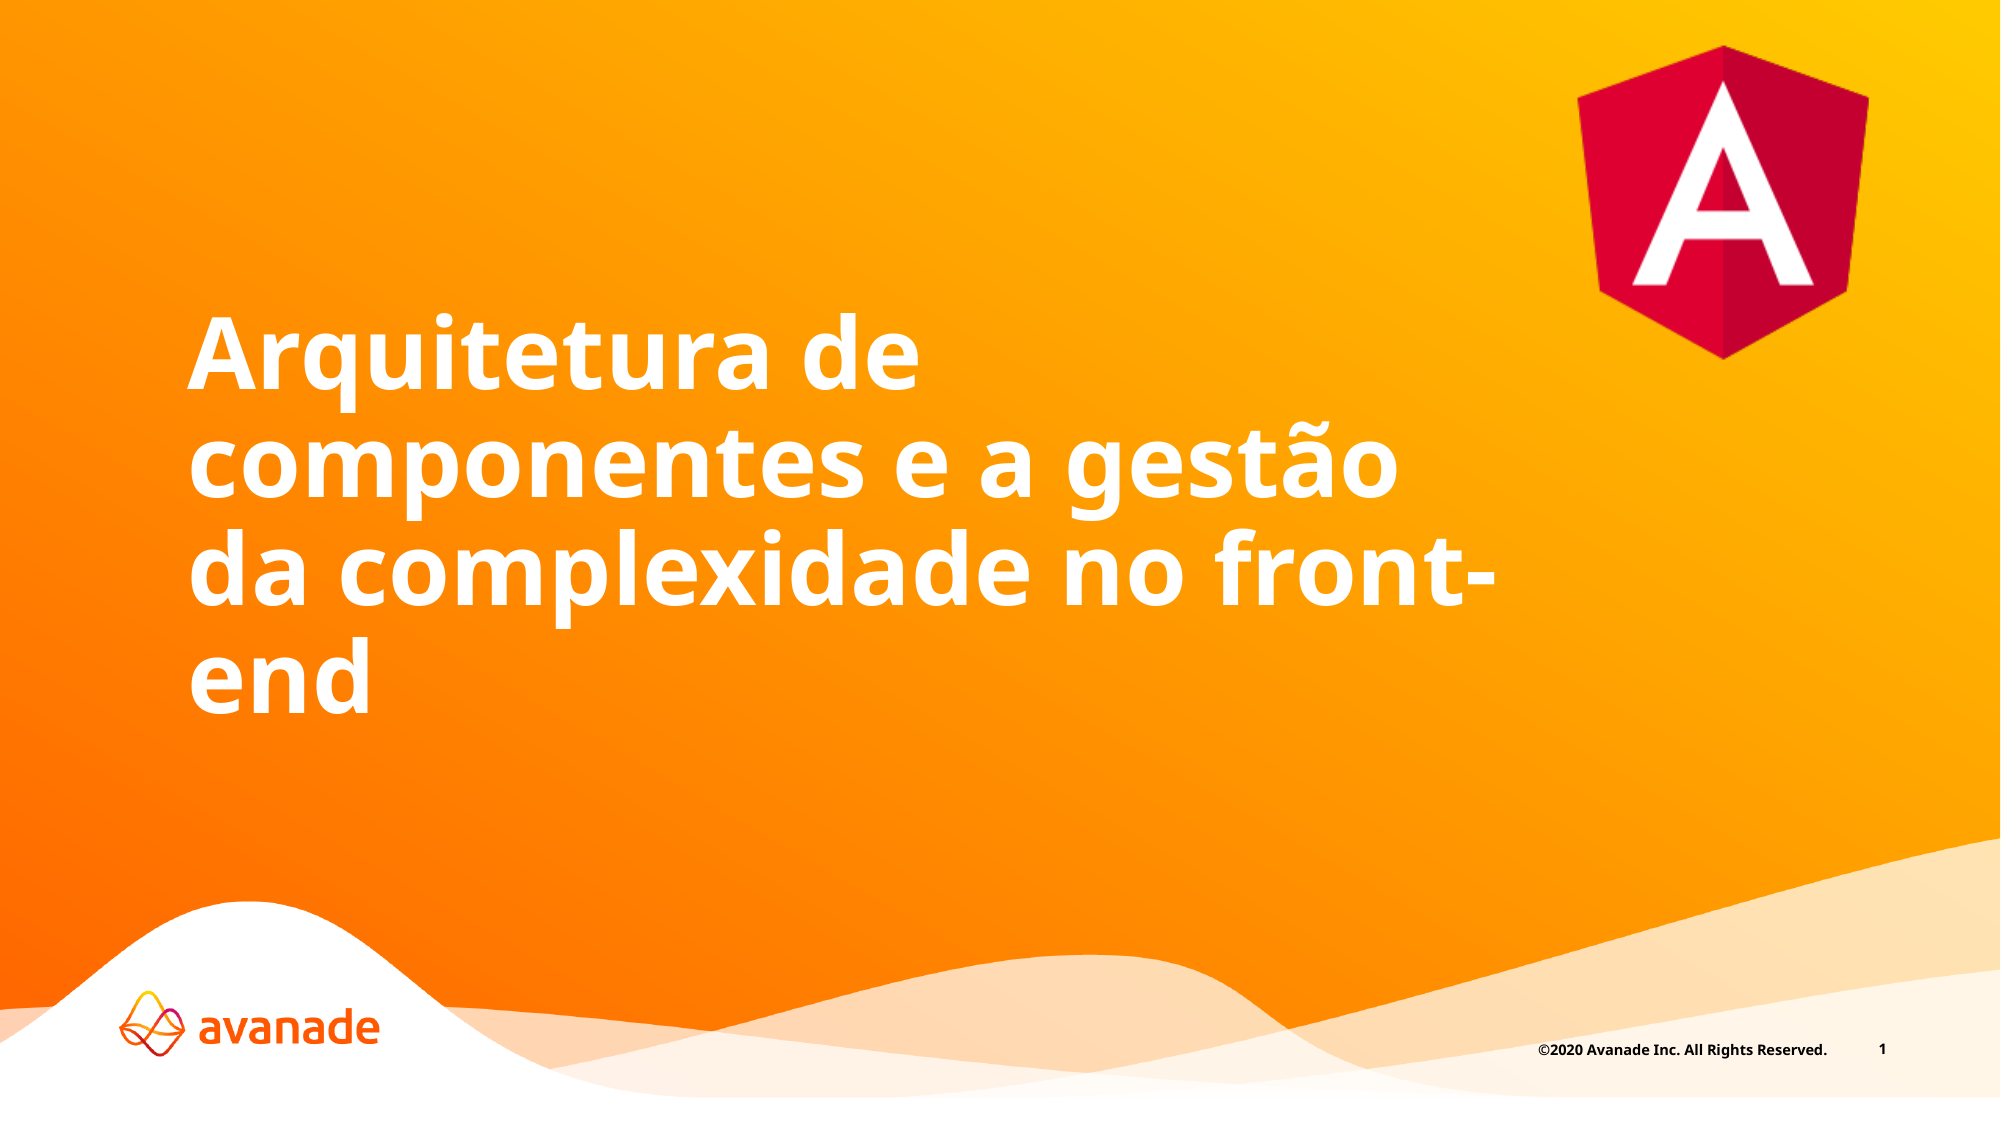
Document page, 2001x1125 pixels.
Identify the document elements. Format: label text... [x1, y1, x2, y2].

picture [0, 0, 2001, 1125]
list Arquitetura de componentes e a gestão da complexidade no front-end [172, 394, 1568, 743]
